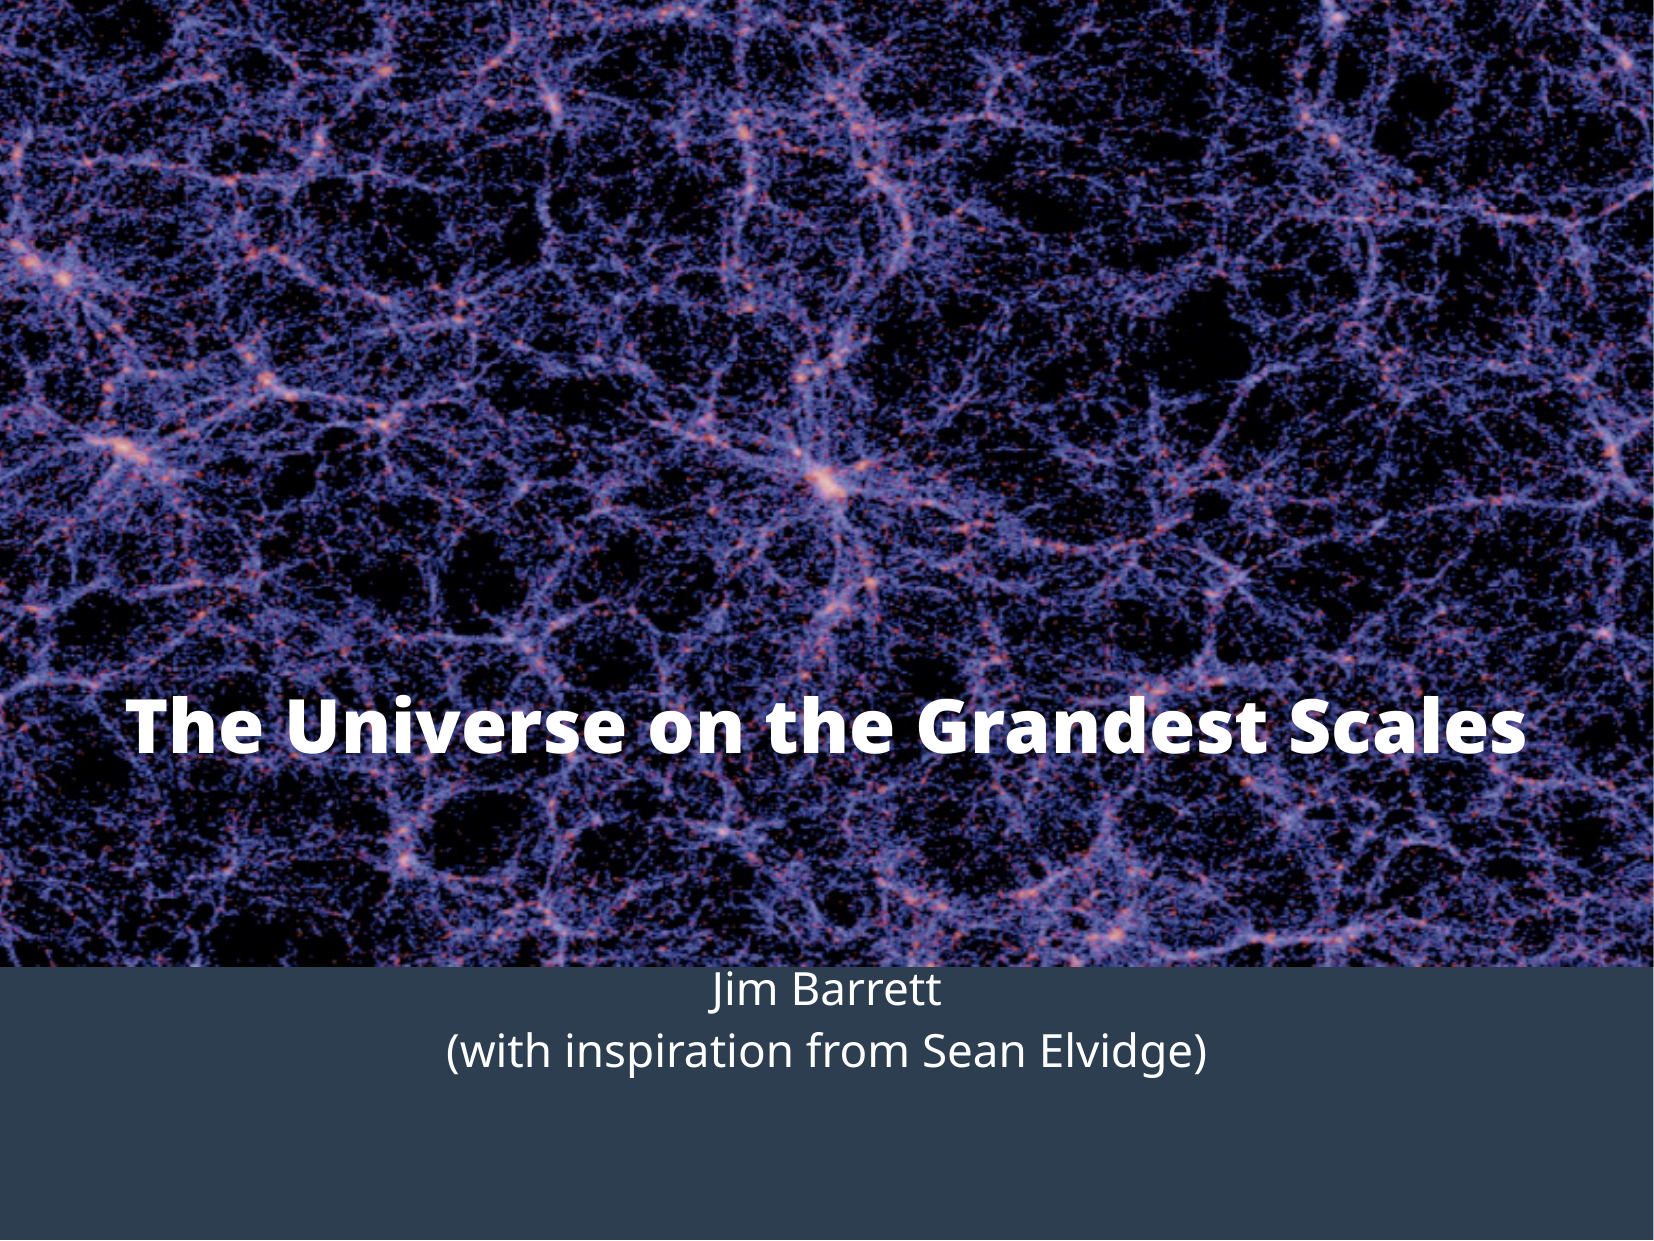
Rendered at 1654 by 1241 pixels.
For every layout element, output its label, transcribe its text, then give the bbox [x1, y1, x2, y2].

title The Universe on the Grandest Scales [59, 620, 1595, 778]
subtitle Jim Barrett (with inspiration from Sean Elvidge) [59, 856, 1595, 1182]
picture [0, 0, 1654, 967]
